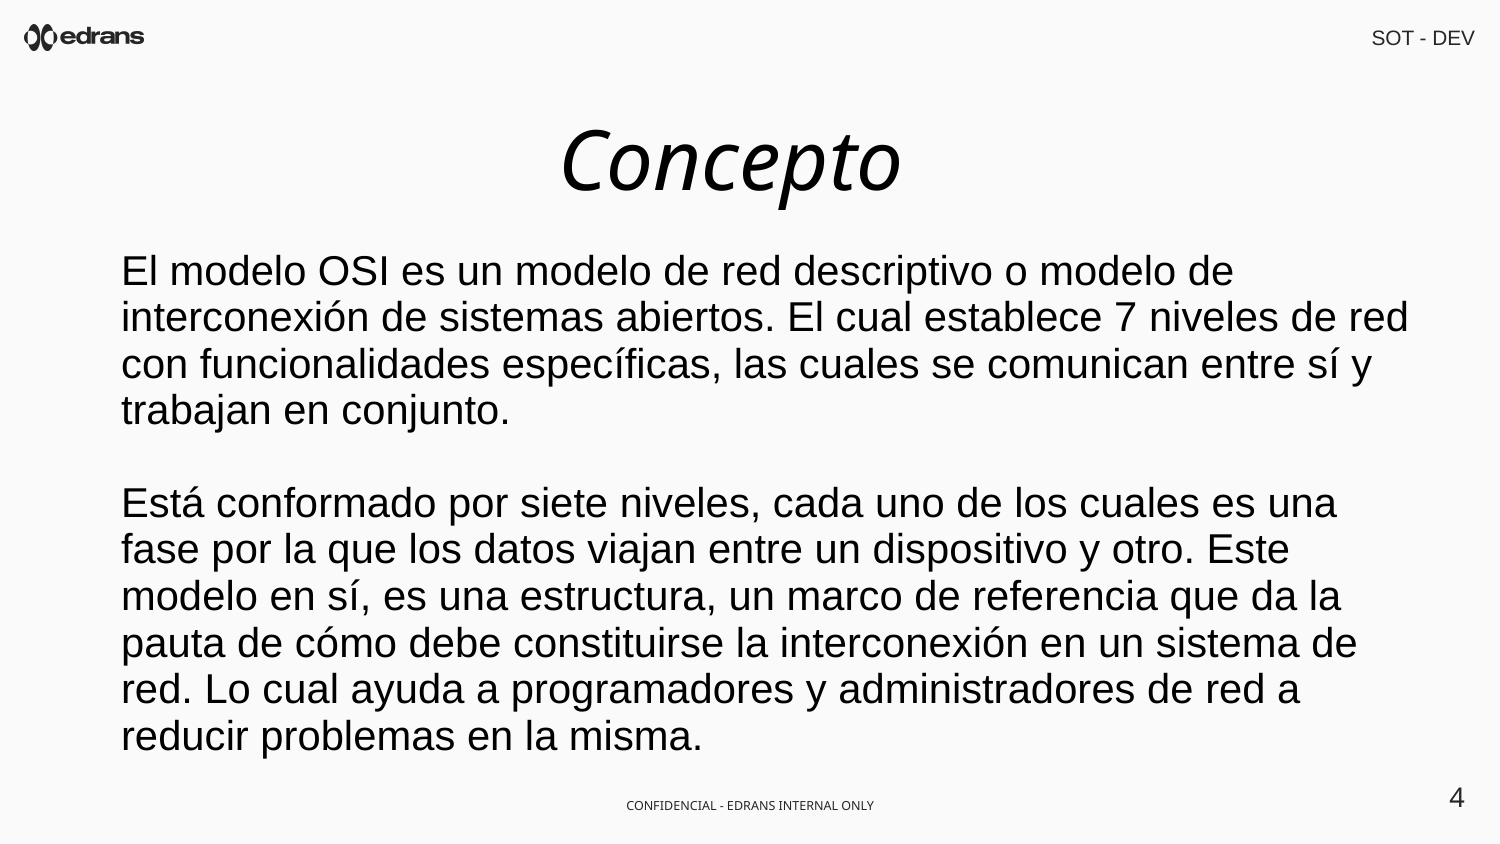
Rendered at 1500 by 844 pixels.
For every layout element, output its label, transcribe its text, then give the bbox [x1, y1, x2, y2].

picture [24, 24, 144, 51]
text_box El modelo OSI es un modelo de red descriptivo o modelo de interconexión de sistemas abiertos. El cual establece 7 niveles de red con funcionalidades específicas, las cuales se comunican entre sí y trabajan en conjunto. Está conformado por siete niveles, cada uno de los cuales es una fase por la que los datos viajan entre un dispositivo y otro. Este modelo en sí, es una estructura, un marco de referencia que da la pauta de cómo debe constituirse la interconexión en un sistema de red. Lo cual ayuda a programadores y administradores de red a reducir problemas en la misma. [106, 240, 1435, 844]
slide_number <número> [1435, 764, 1480, 830]
text_box SOT - DEV [1266, 24, 1475, 51]
text_box Concepto [543, 94, 969, 207]
